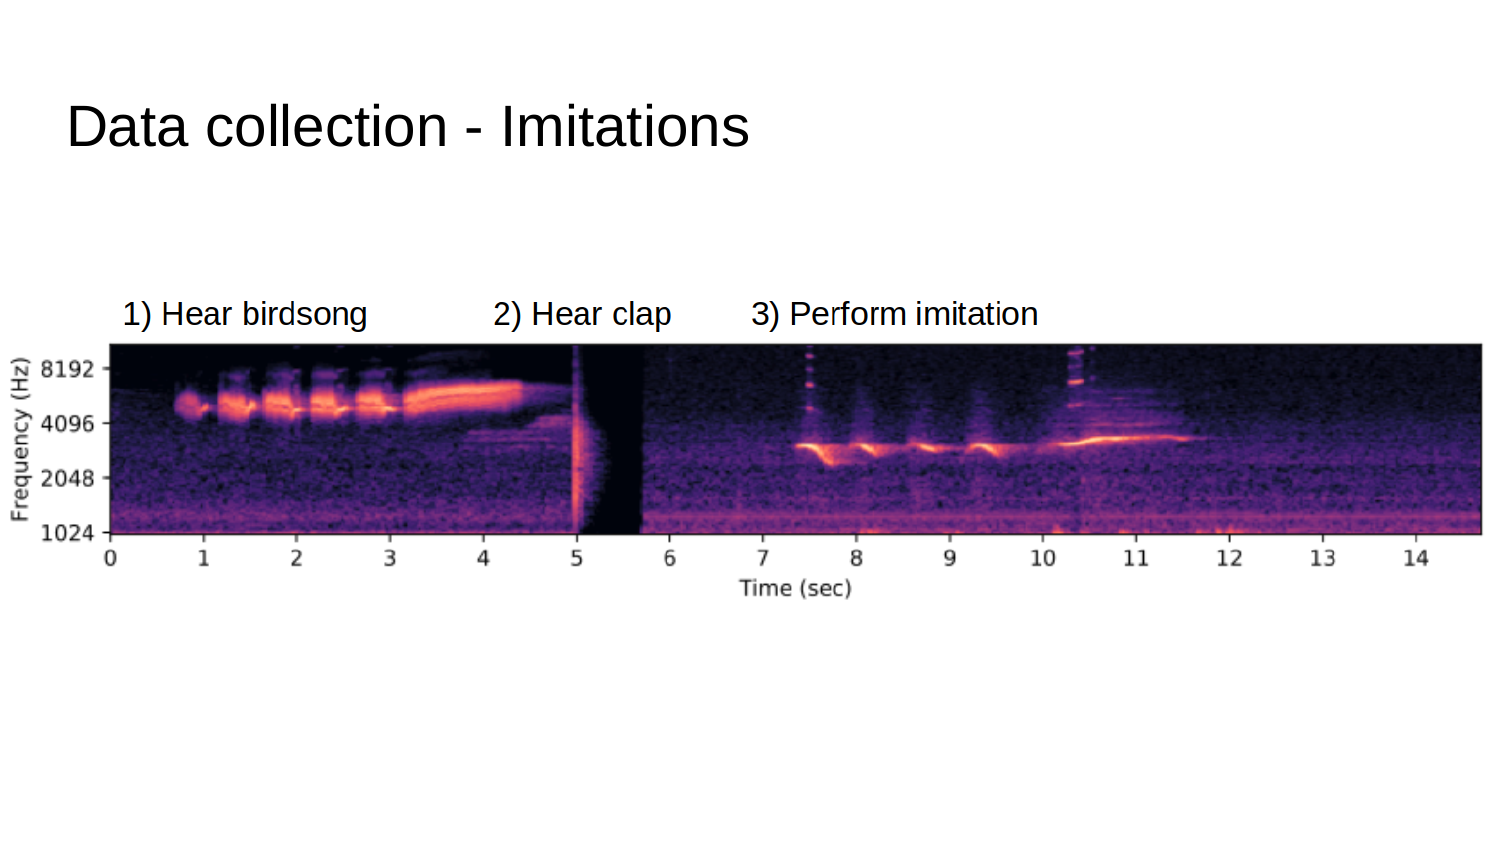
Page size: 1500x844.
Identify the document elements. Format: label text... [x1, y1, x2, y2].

title Data collection - Imitations [51, 72, 1449, 167]
picture [0, 281, 1500, 605]
